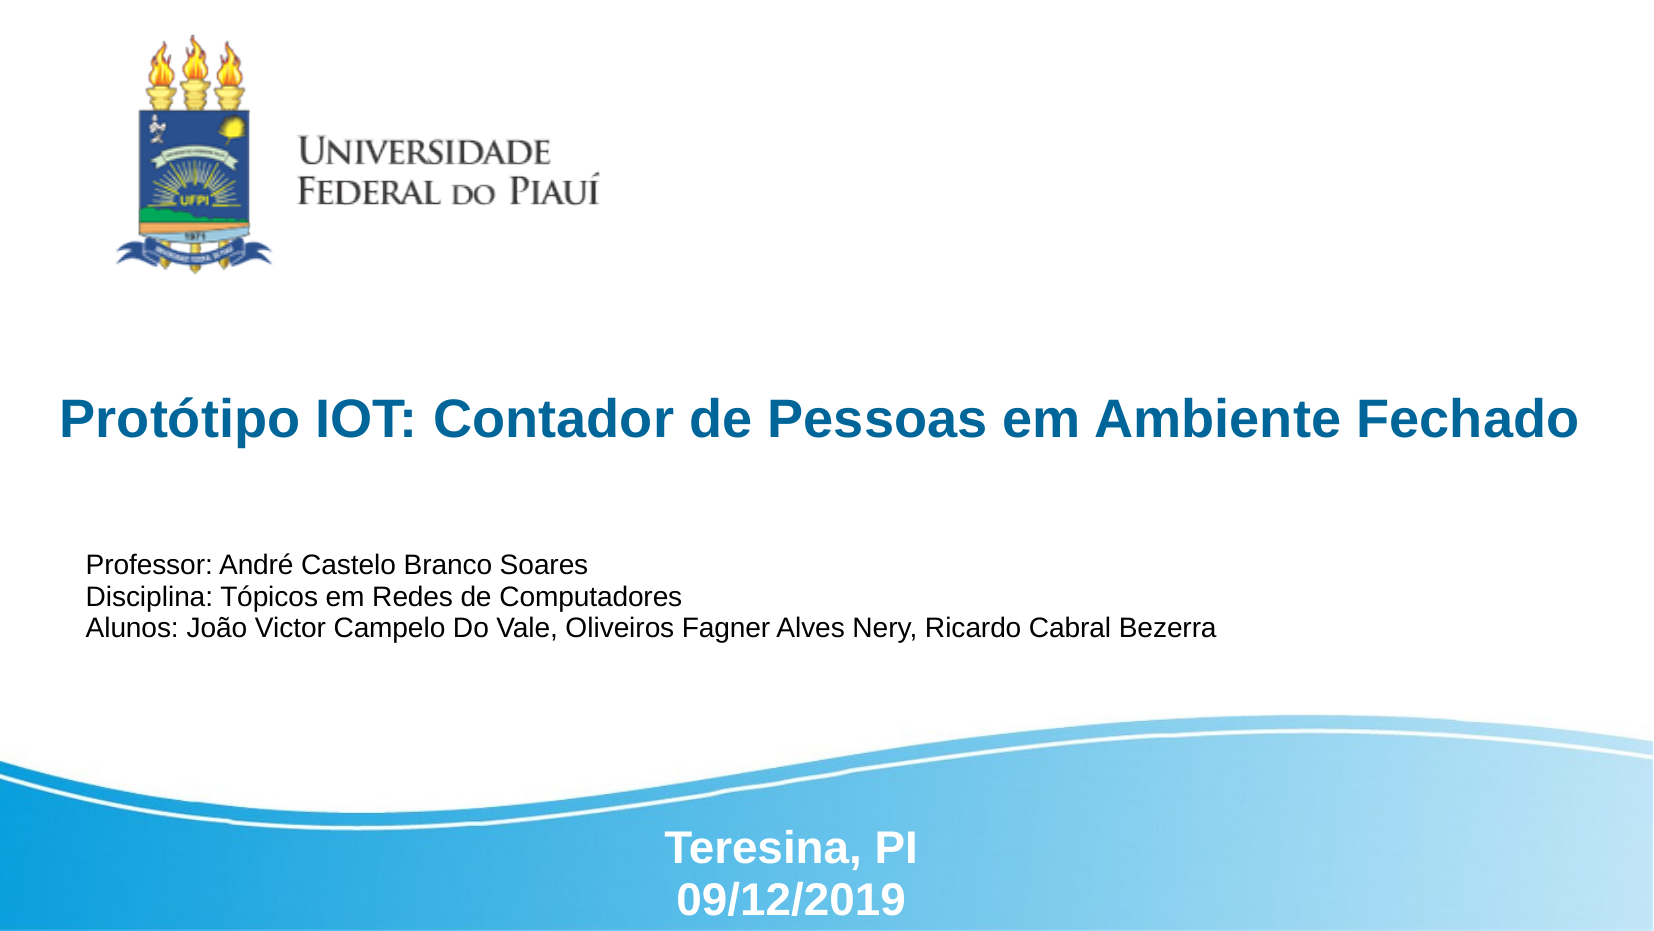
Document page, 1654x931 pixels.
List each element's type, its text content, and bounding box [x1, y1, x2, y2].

picture [0, 714, 1654, 931]
title Protótipo IOT: Contador de Pessoas em Ambiente Fechado [0, 340, 1642, 497]
text_box Teresina, PI 09/12/2019 [649, 814, 957, 931]
picture [0, 0, 682, 355]
text_box Professor: André Castelo Branco Soares Disciplina: Tópicos em Redes de Computadores Alunos: João Victor Campelo Do Vale, Oliveiros Fagner Alves Nery, Ricardo Cabral Bezerra [70, 542, 1252, 683]
